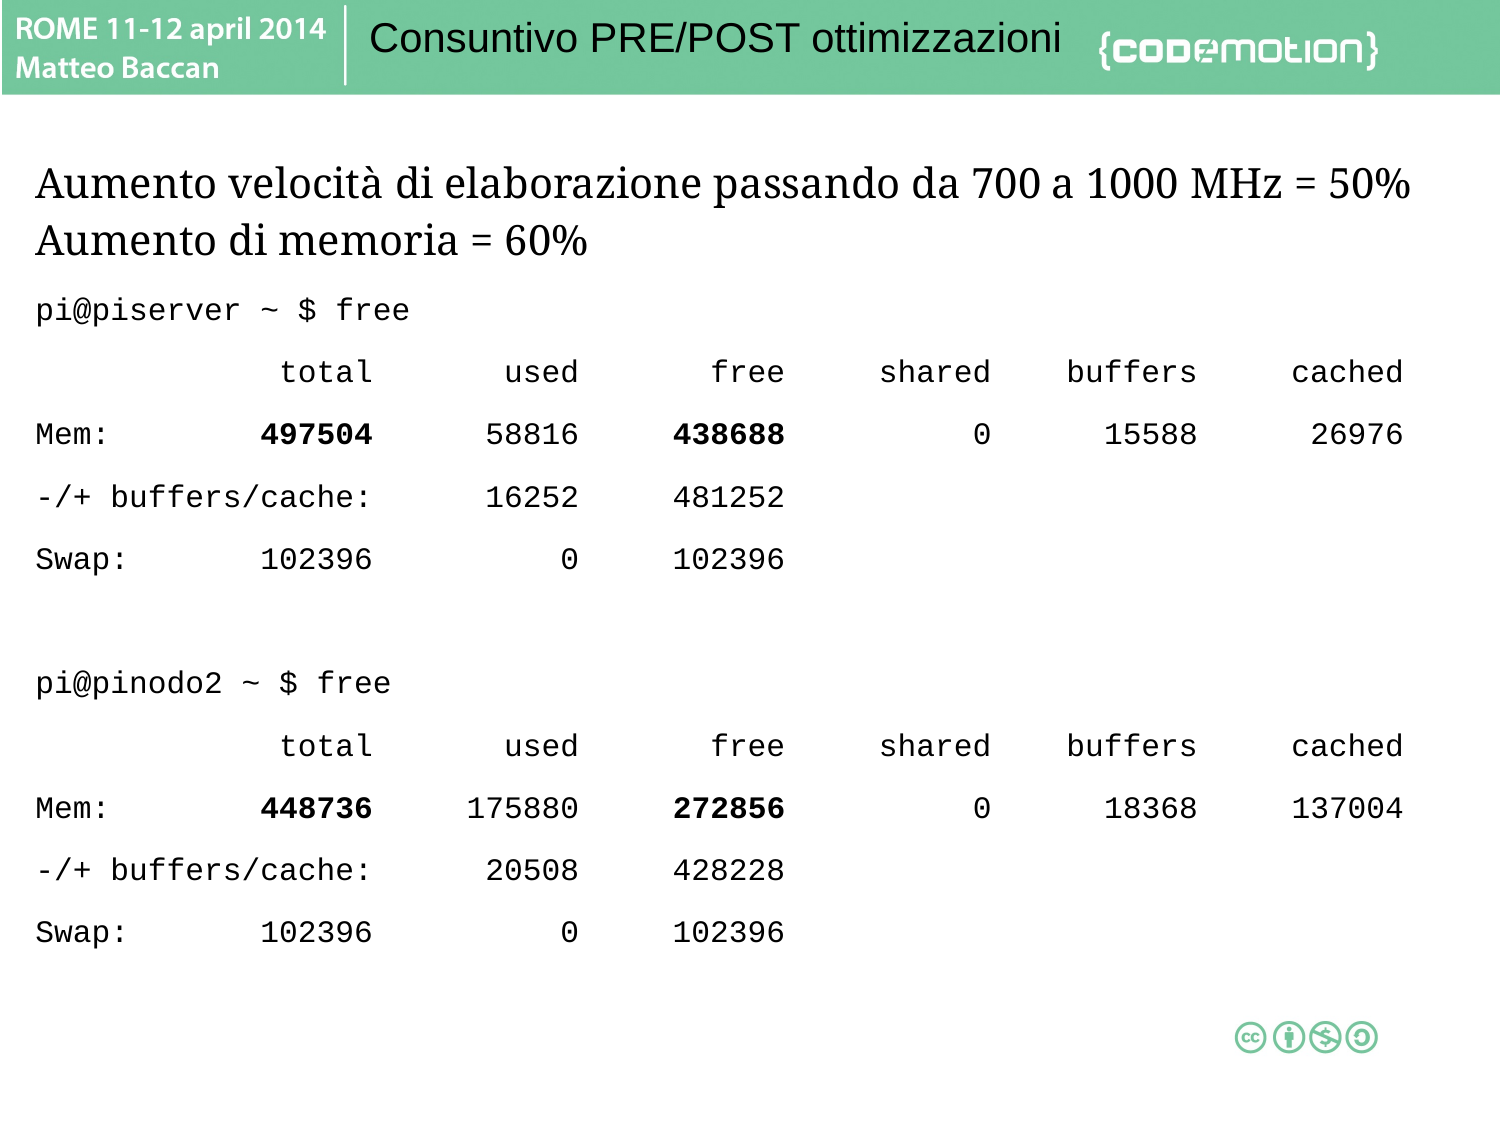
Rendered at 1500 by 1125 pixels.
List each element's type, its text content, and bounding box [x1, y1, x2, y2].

picture [2, 0, 1500, 1125]
list Consuntivo PRE/POST ottimizzazioni [354, 7, 1380, 83]
text_box Aumento velocità di elaborazione passando da 700 a 1000 MHz = 50% Aumento di memoria = 60% pi@piserver ~ $ free total used free shared buffers cached Mem: 497504 58816 438688 0 15588 26976 -/+ buffers/cache: 16252 481252 Swap: 102396 0 102396 pi@pinodo2 ~ $ free total used free shared buffers cached Mem: 448736 175880 272856 0 18368 137004 -/+ buffers/cache: 20508 428228 Swap: 102396 0 102396 [35, 153, 1465, 993]
